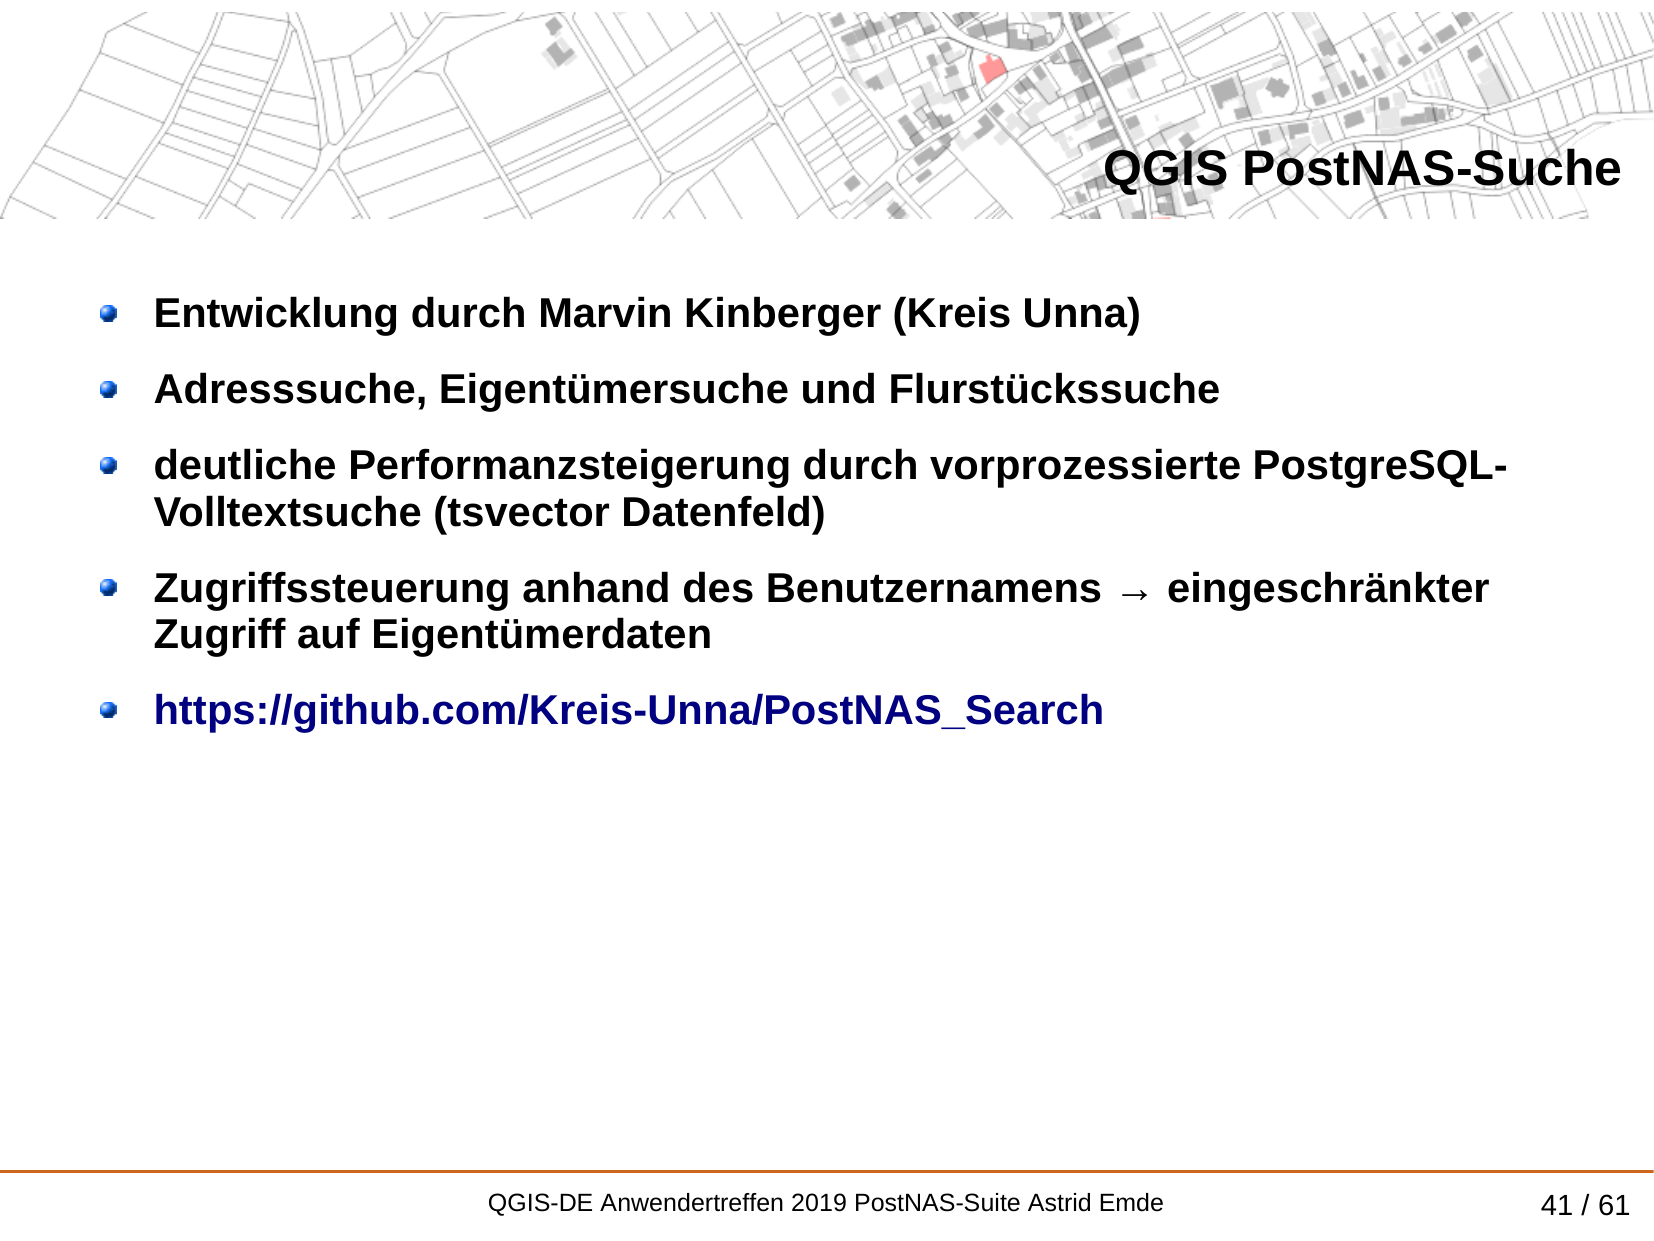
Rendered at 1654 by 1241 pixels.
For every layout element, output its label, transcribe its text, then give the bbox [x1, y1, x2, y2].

list Entwicklung durch Marvin Kinberger (Kreis Unna) Adresssuche, Eigentümersuche und Flurstückssuche deutliche Performanzsteigerung durch vorprozessierte PostgreSQL-Volltextsuche (tsvector Datenfeld) Zugriffssteuerung anhand des Benutzernamens → eingeschränkter Zugriff auf Eigentümerdaten https://github.com/Kreis-Unna/PostNAS_Search [82, 290, 1571, 1109]
title QGIS PostNAS-Suche [249, 123, 1637, 213]
